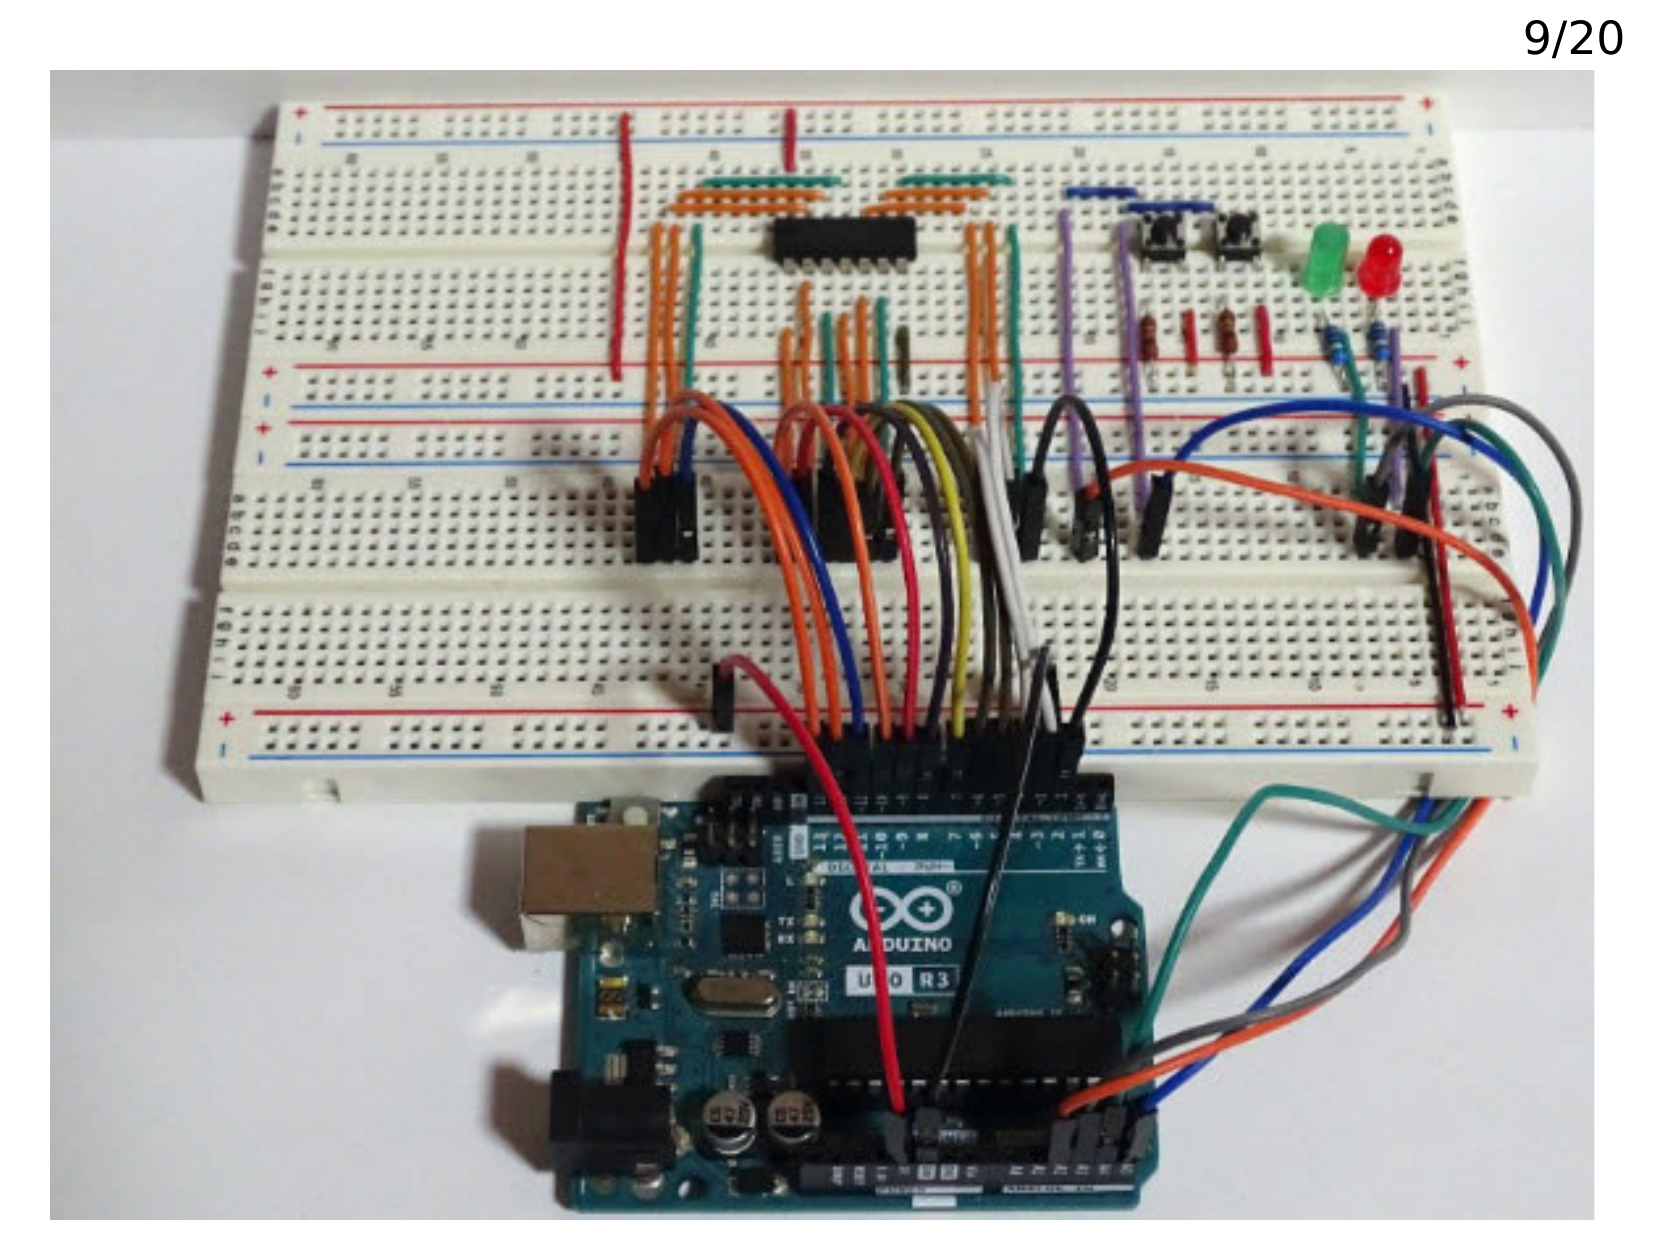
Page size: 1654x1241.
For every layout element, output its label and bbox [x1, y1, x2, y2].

picture [50, 70, 1595, 1220]
